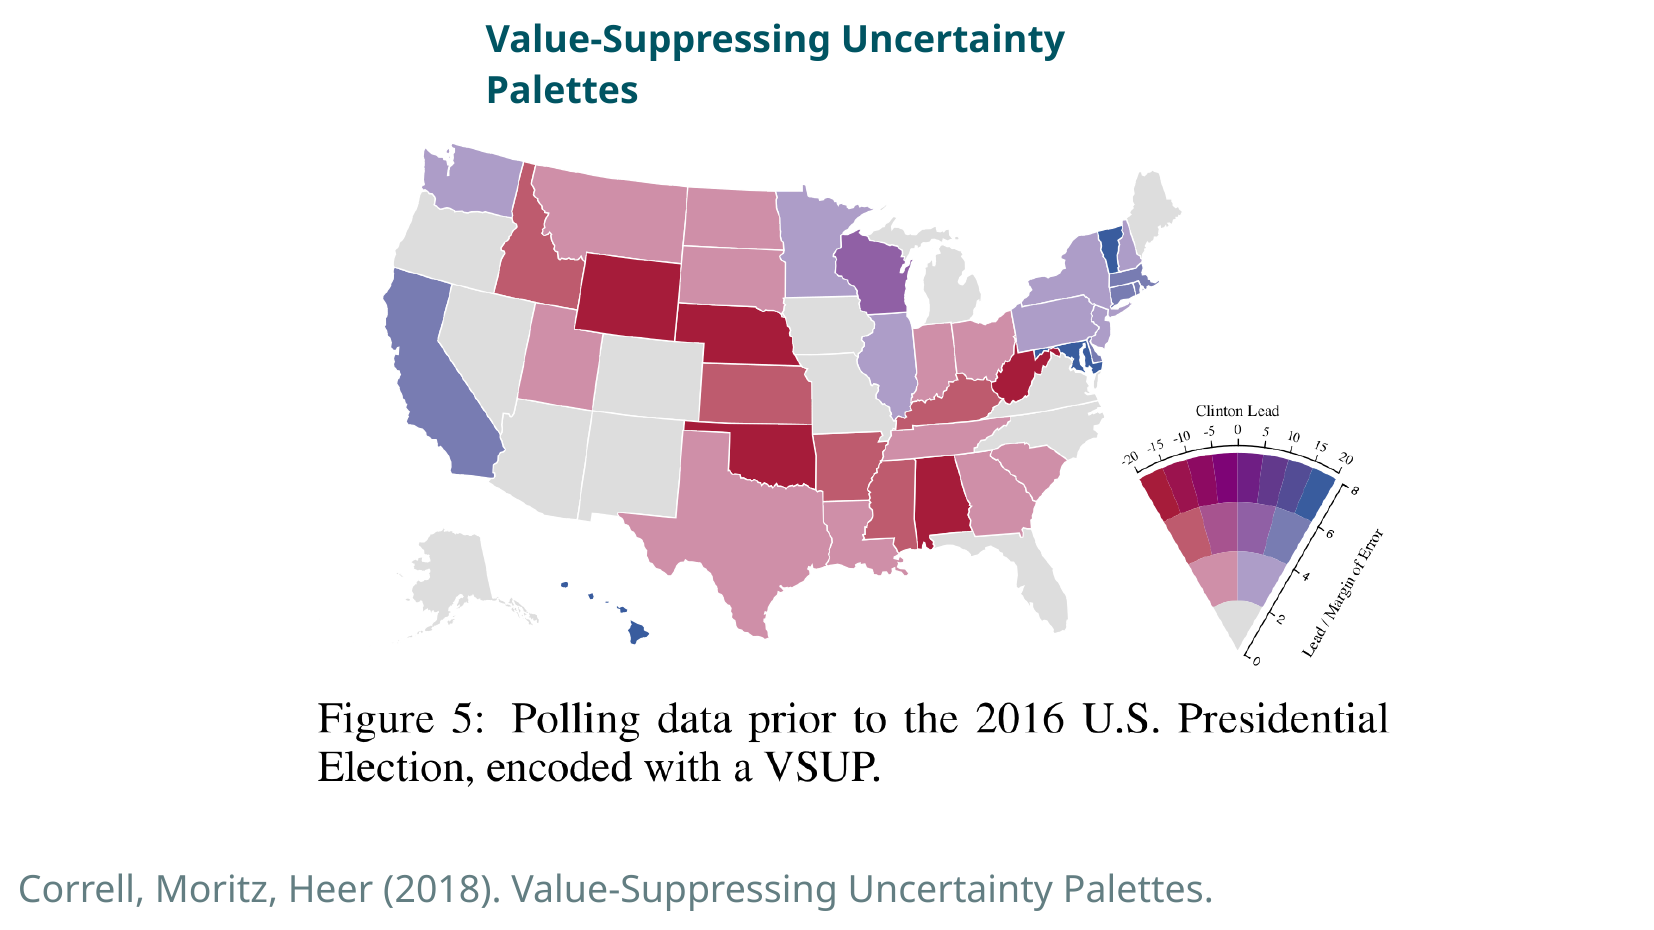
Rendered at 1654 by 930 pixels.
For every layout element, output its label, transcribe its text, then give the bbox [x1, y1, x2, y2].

picture [300, 110, 1422, 796]
text_box Value-Suppressing Uncertainty Palettes [470, 4, 1182, 110]
text_box Correll, Moritz, Heer (2018). Value-Suppressing Uncertainty Palettes. [3, 855, 1058, 920]
